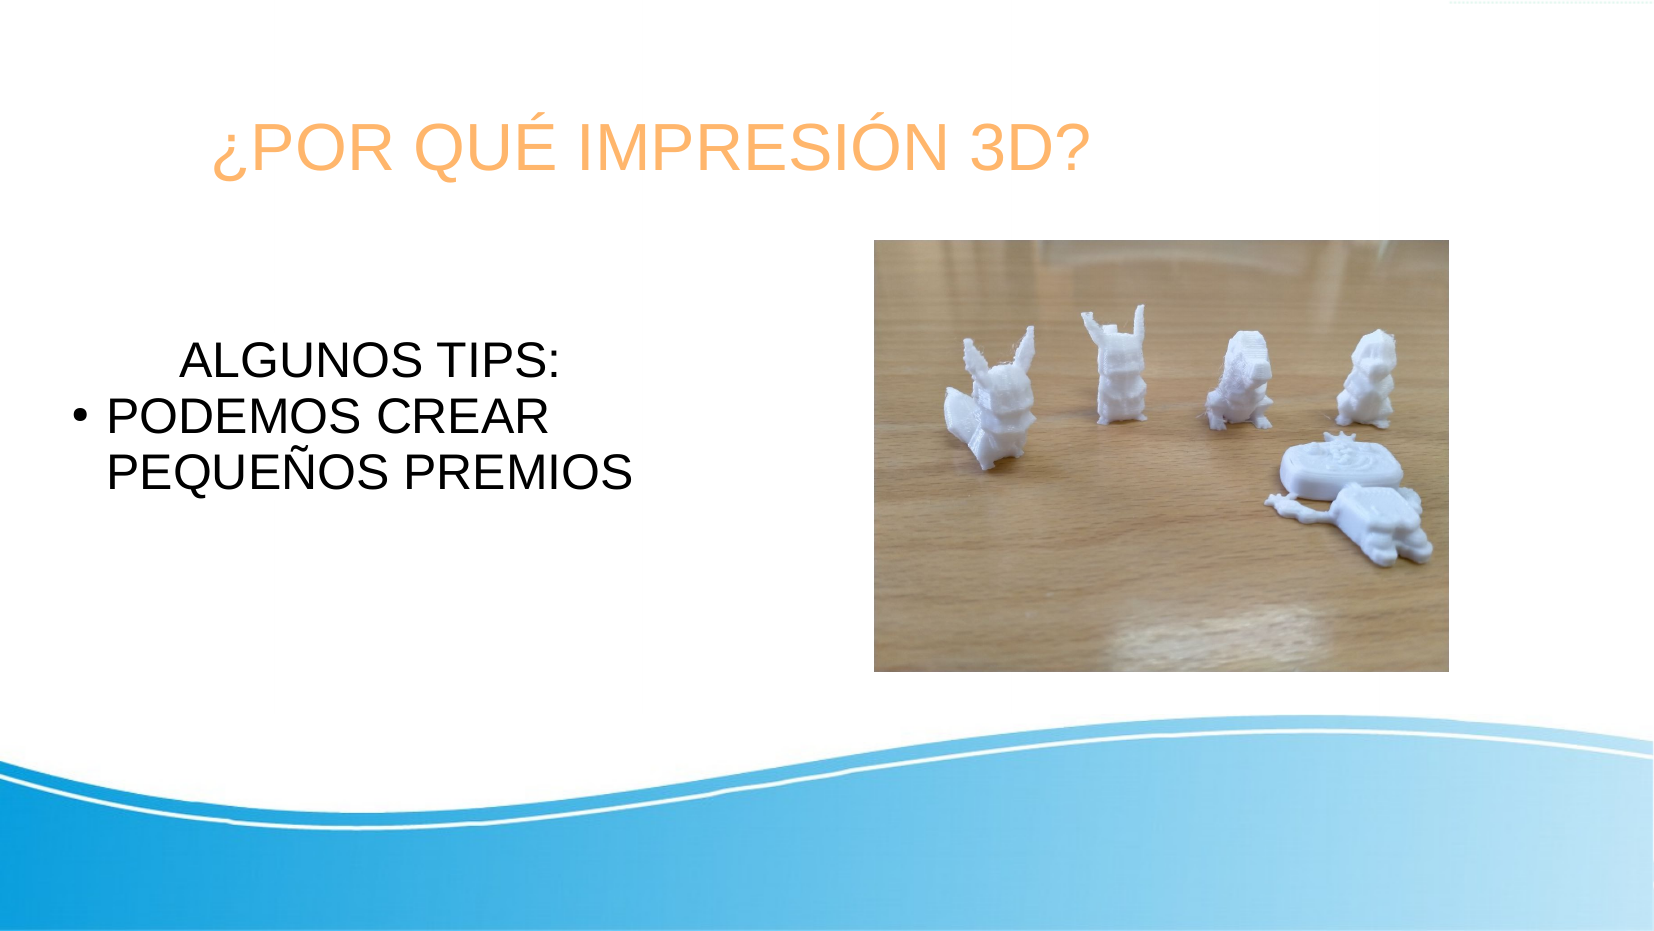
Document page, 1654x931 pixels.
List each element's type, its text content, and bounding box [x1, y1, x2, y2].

picture [0, 0, 1654, 931]
text_box ¿POR QUÉ IMPRESIÓN 3D? [195, 102, 1485, 193]
subtitle ALGUNOS TIPS: PODEMOS CREAR PEQUEÑOS PREMIOS [71, 184, 636, 704]
